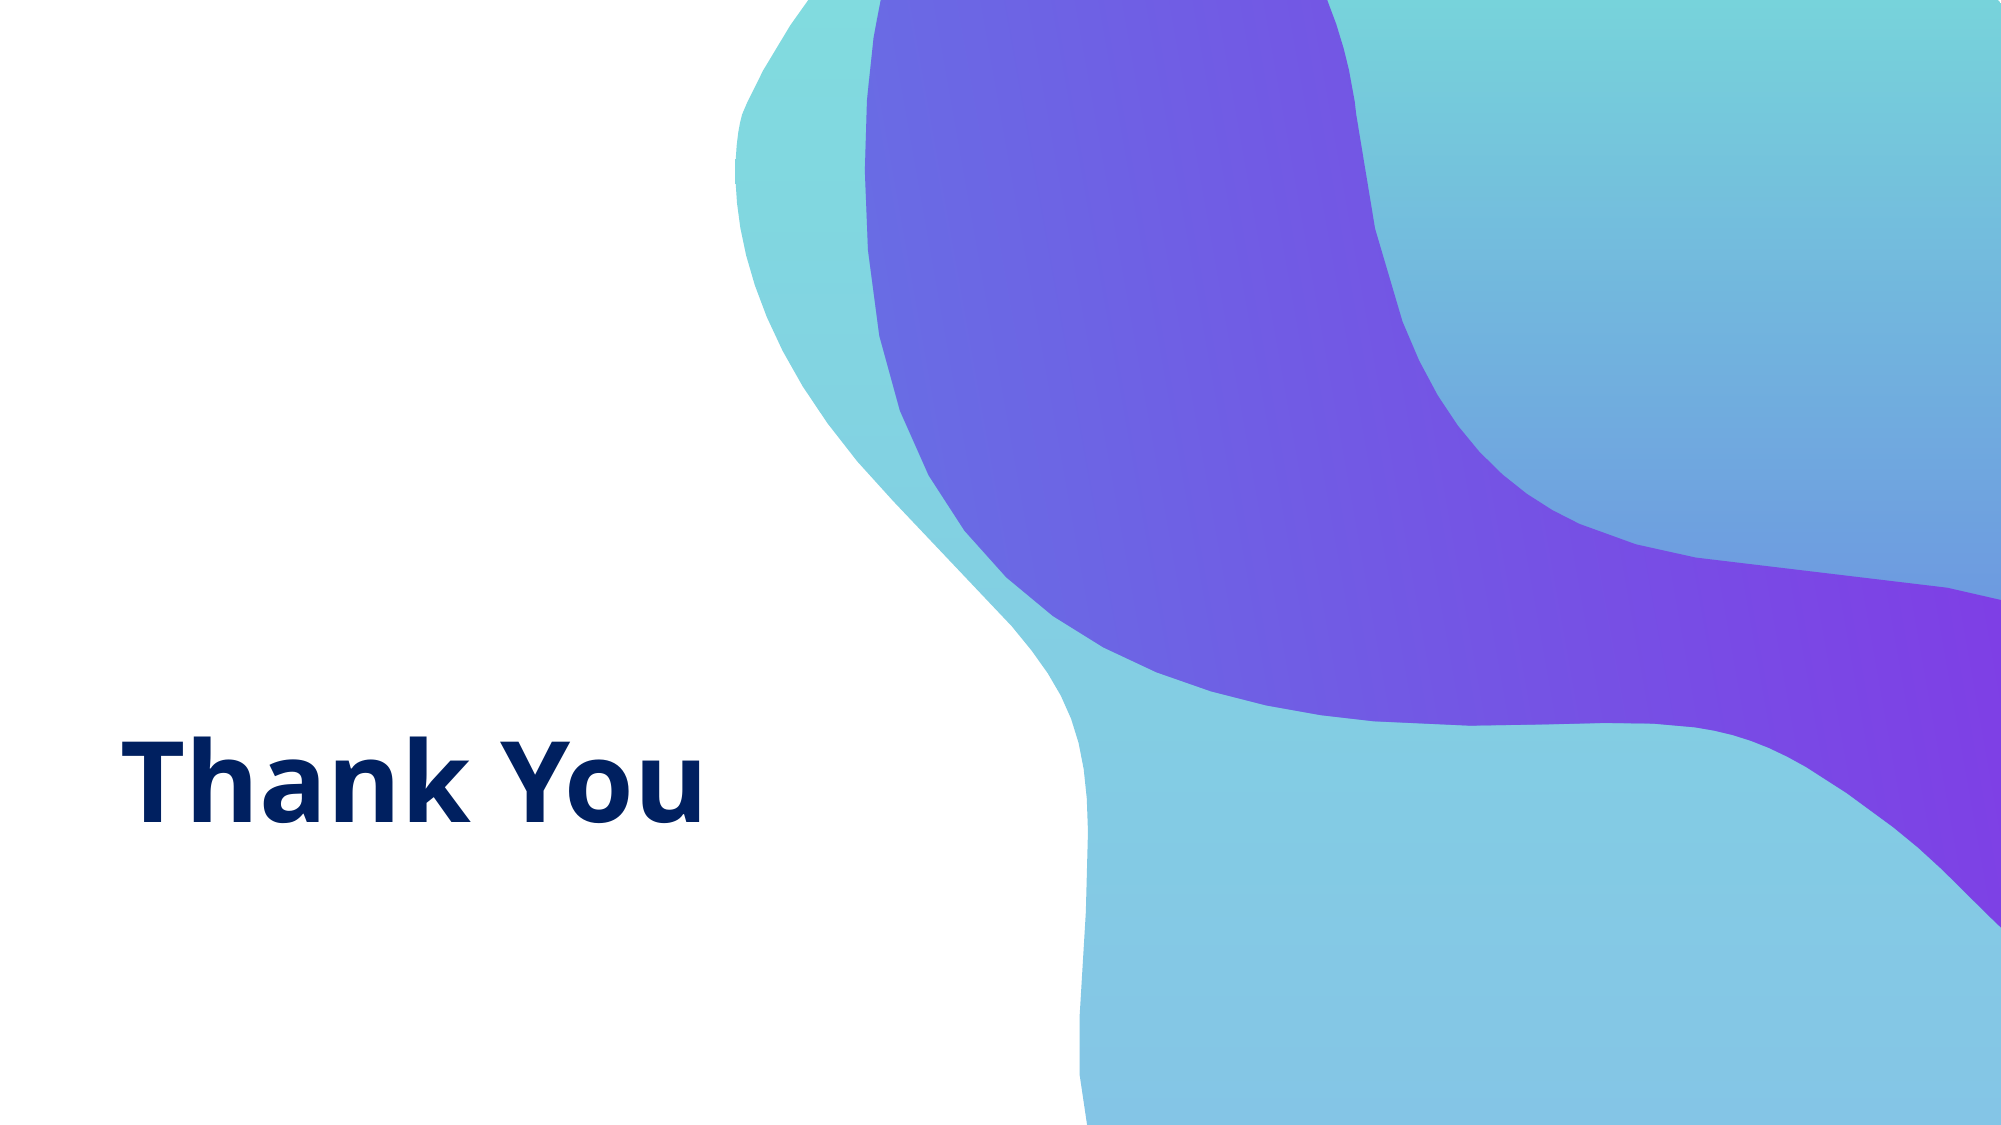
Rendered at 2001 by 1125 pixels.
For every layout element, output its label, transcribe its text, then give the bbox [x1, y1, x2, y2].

text_box [735, 0, 2000, 1125]
text_box Thank You [120, 710, 916, 847]
